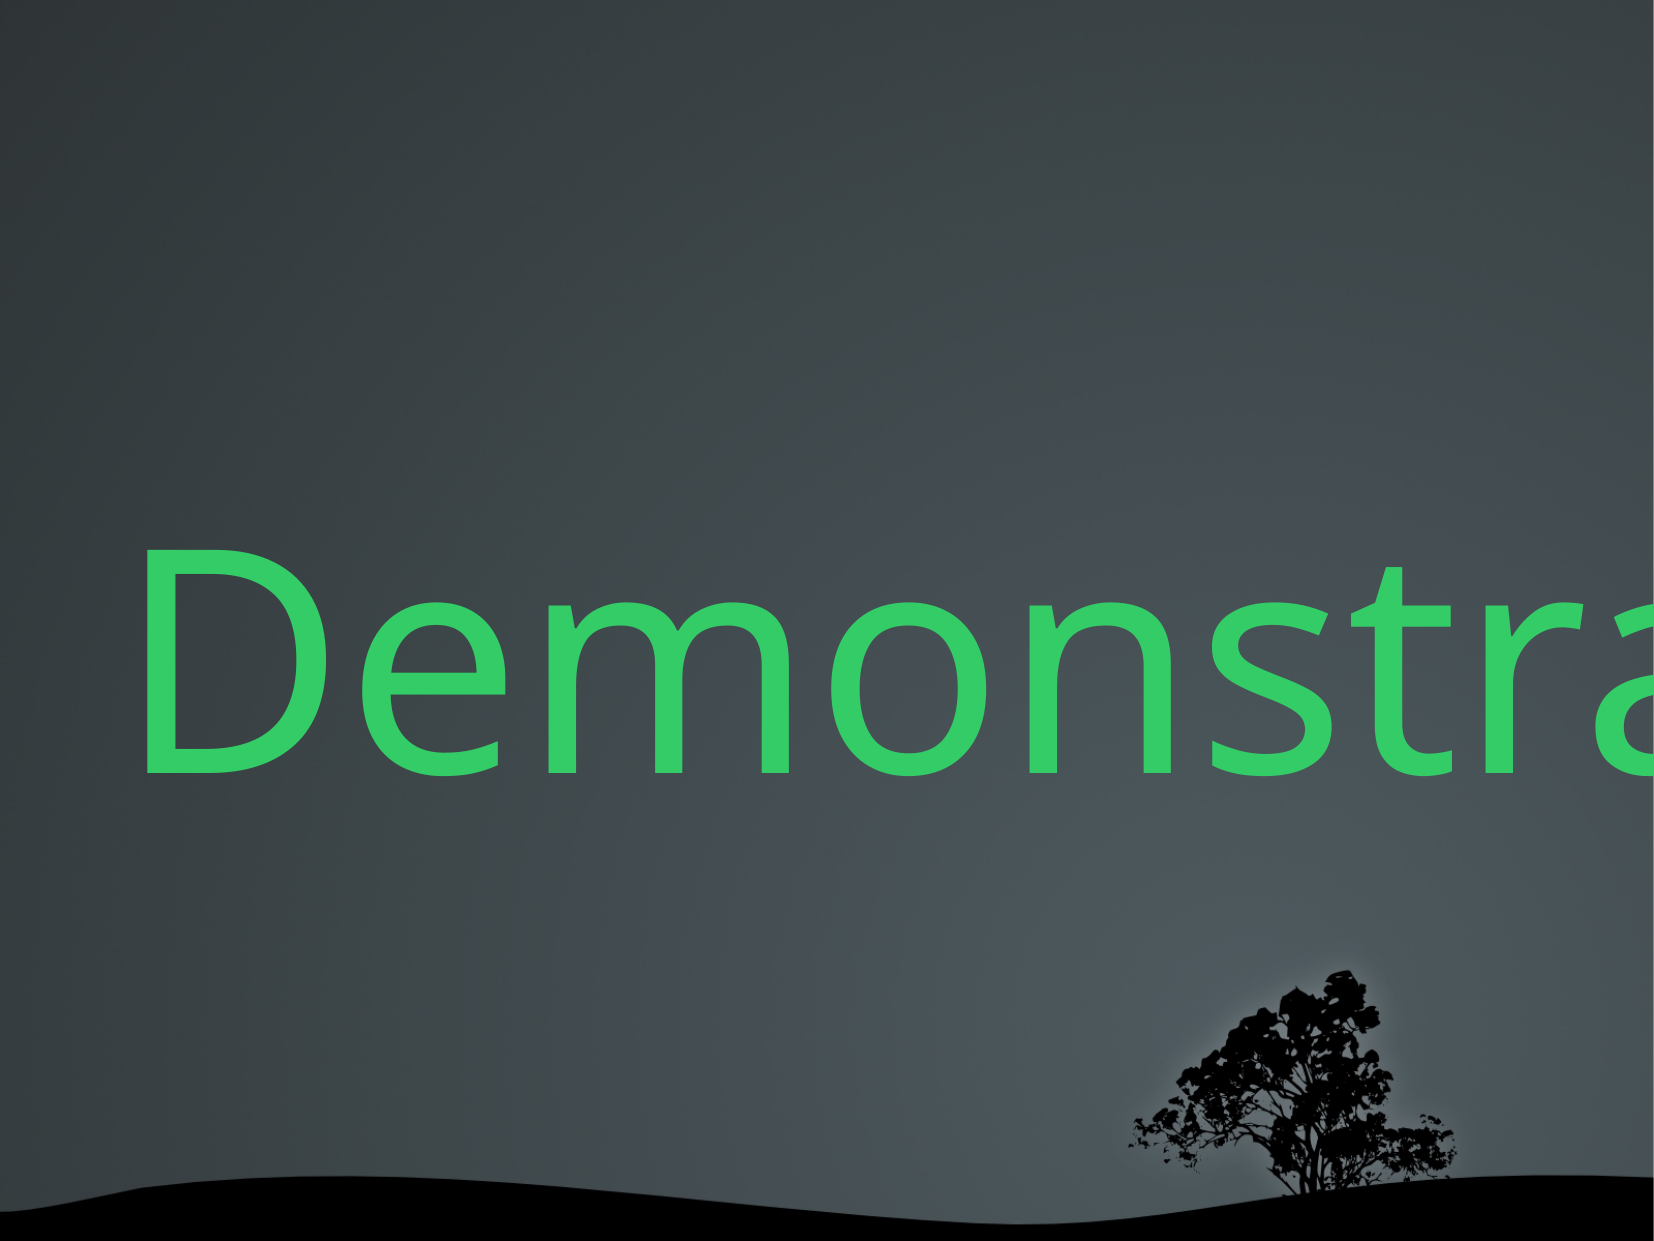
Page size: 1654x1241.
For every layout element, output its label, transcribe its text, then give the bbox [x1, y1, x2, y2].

text_box Demonstration [102, 431, 1551, 809]
picture [1624, 695, 1654, 754]
picture [0, 0, 1654, 1241]
